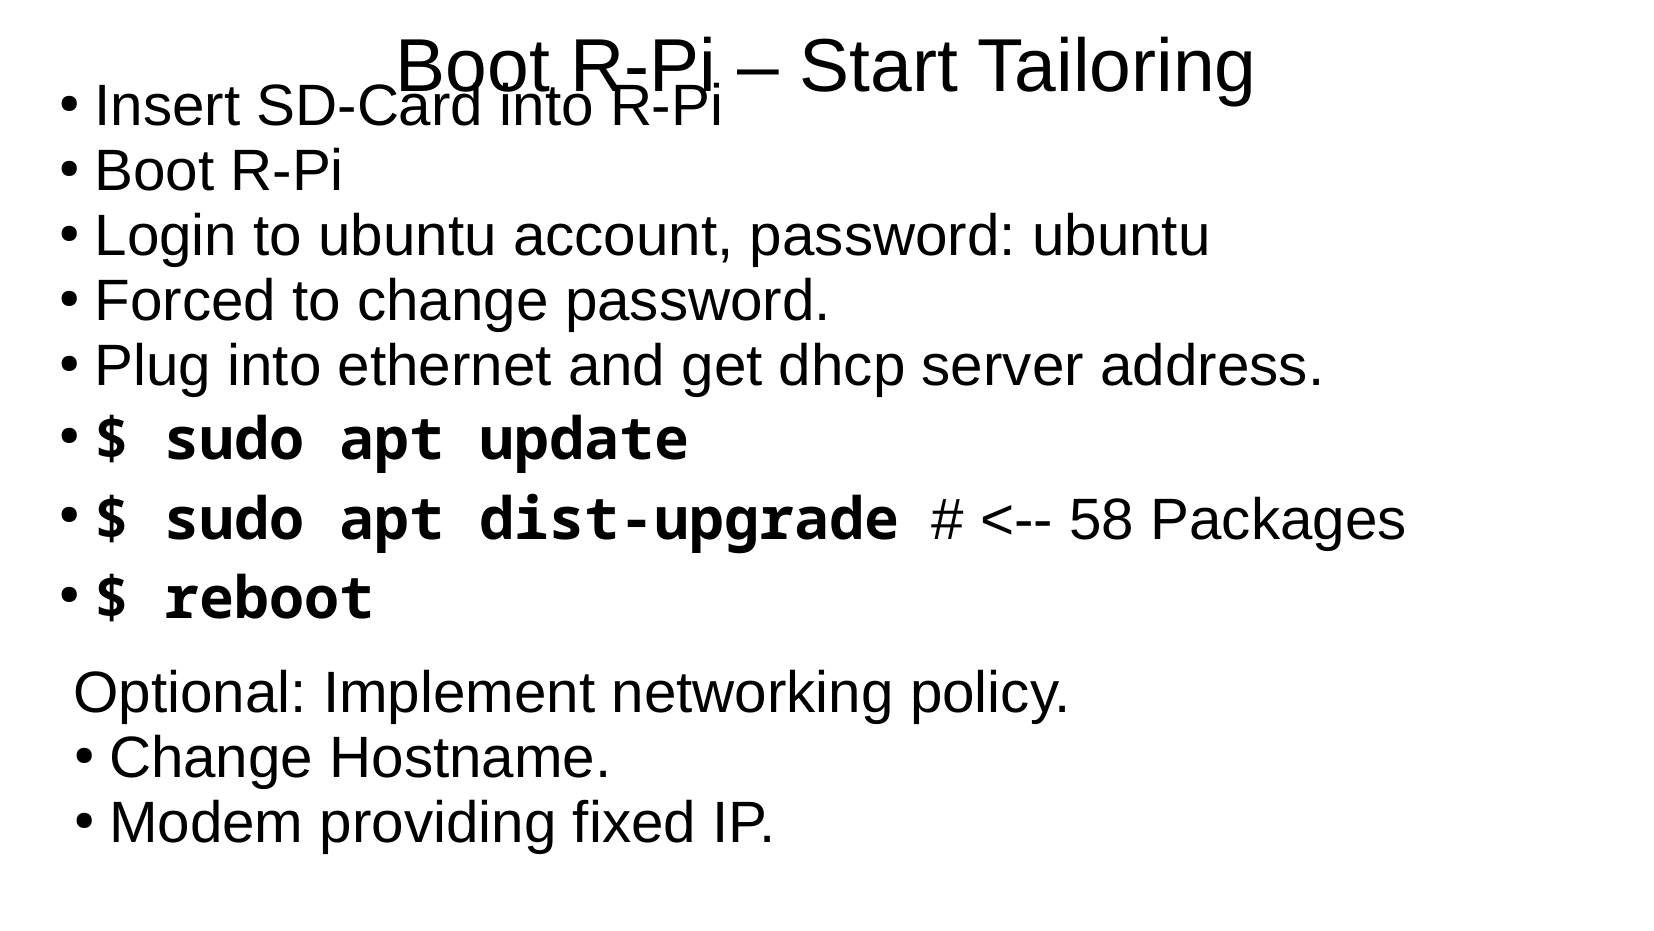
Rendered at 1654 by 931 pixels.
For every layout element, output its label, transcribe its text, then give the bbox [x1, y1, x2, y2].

subtitle Insert SD-Card into R-Pi Boot R-Pi Login to ubuntu account, password: ubuntu Forced to change password. Plug into ethernet and get dhcp server address. $ sudo apt update $ sudo apt dist-upgrade # <-- 58 Packages $ reboot [59, 100, 1607, 608]
text_box Optional: Implement networking policy. Change Hostname. Modem providing fixed IP. [59, 652, 1625, 863]
title Boot R-Pi – Start Tailoring [82, 23, 1571, 100]
